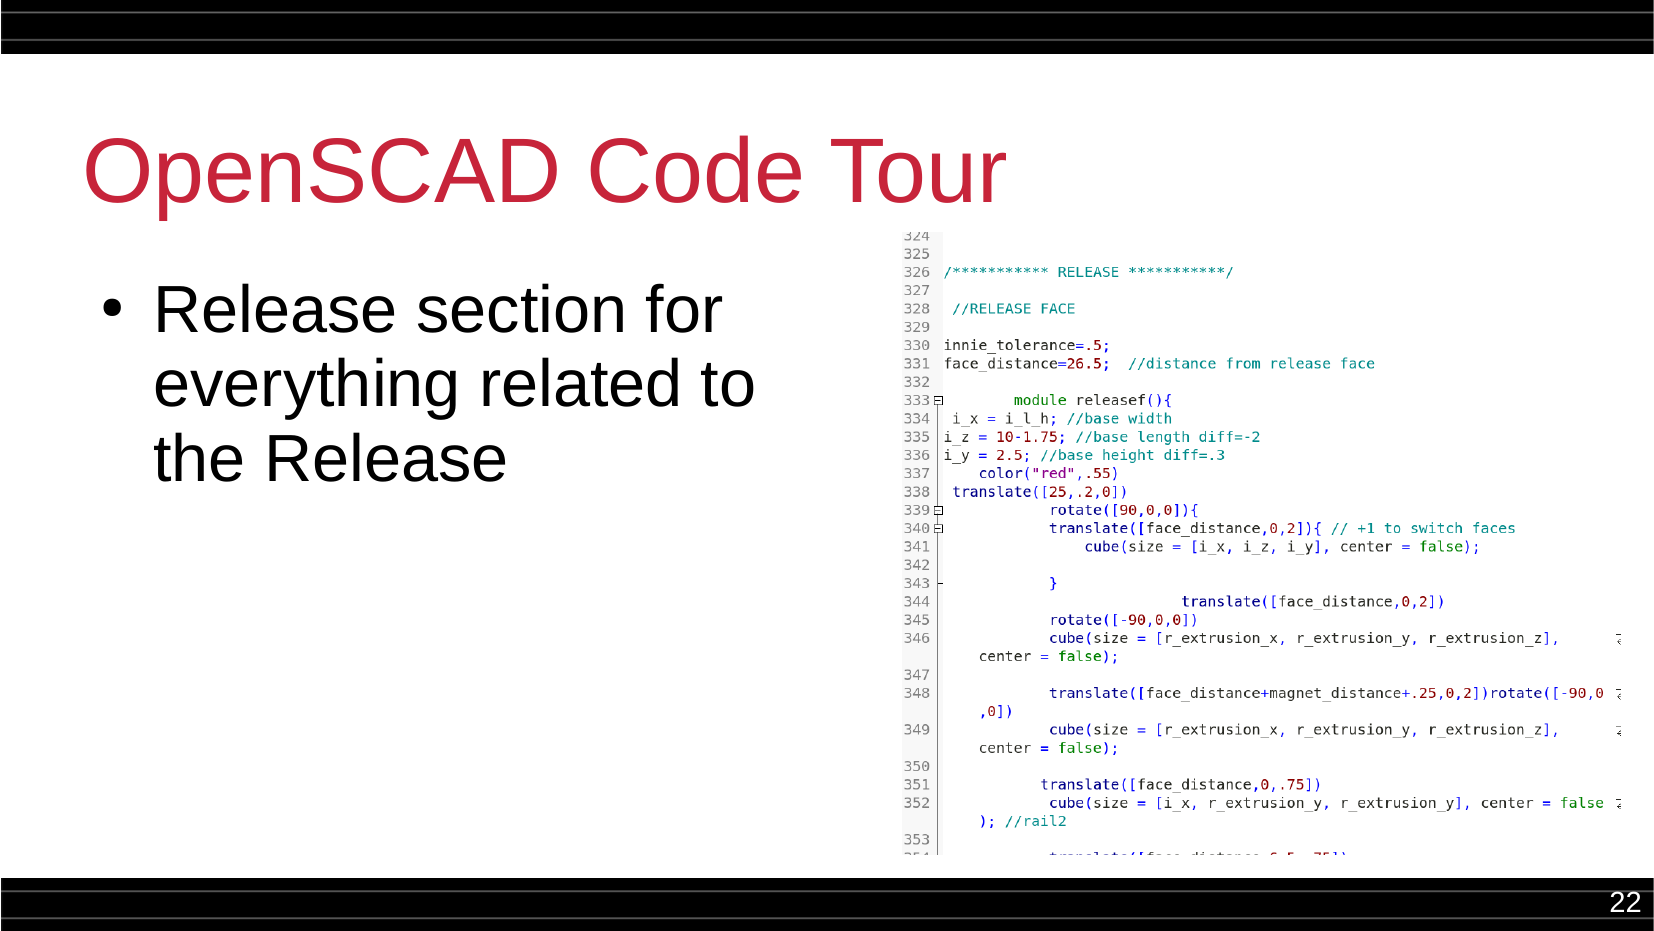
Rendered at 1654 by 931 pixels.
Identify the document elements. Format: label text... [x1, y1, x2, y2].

picture [1, 878, 1654, 931]
picture [902, 232, 1621, 856]
picture [1, 0, 1654, 54]
title OpenSCAD Code Tour [82, 92, 1571, 249]
list Release section for everything related to the Release [82, 271, 856, 758]
